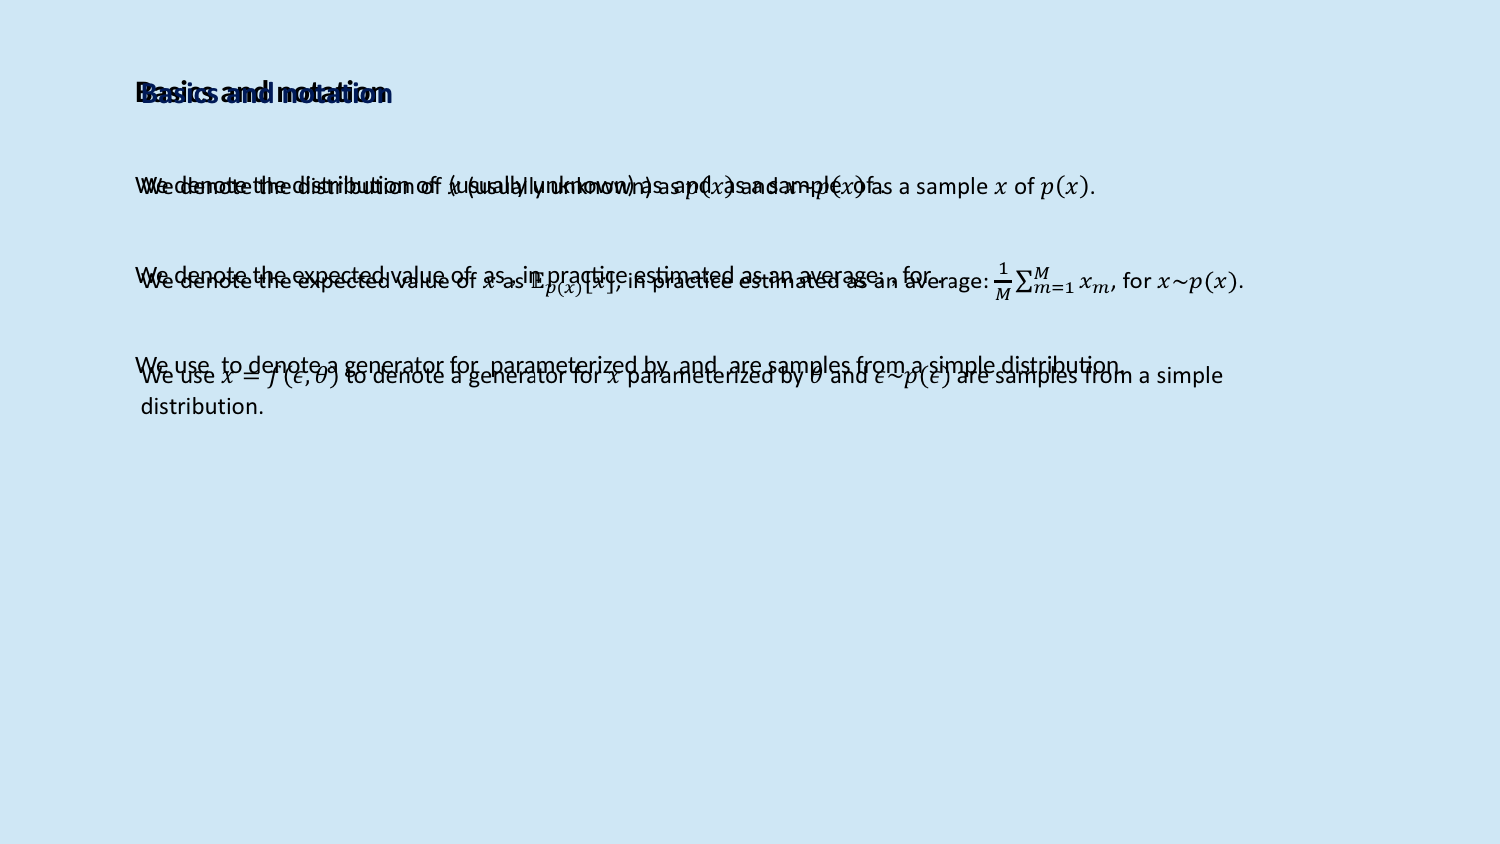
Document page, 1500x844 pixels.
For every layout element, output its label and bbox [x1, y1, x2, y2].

text_box [120, 64, 1364, 433]
